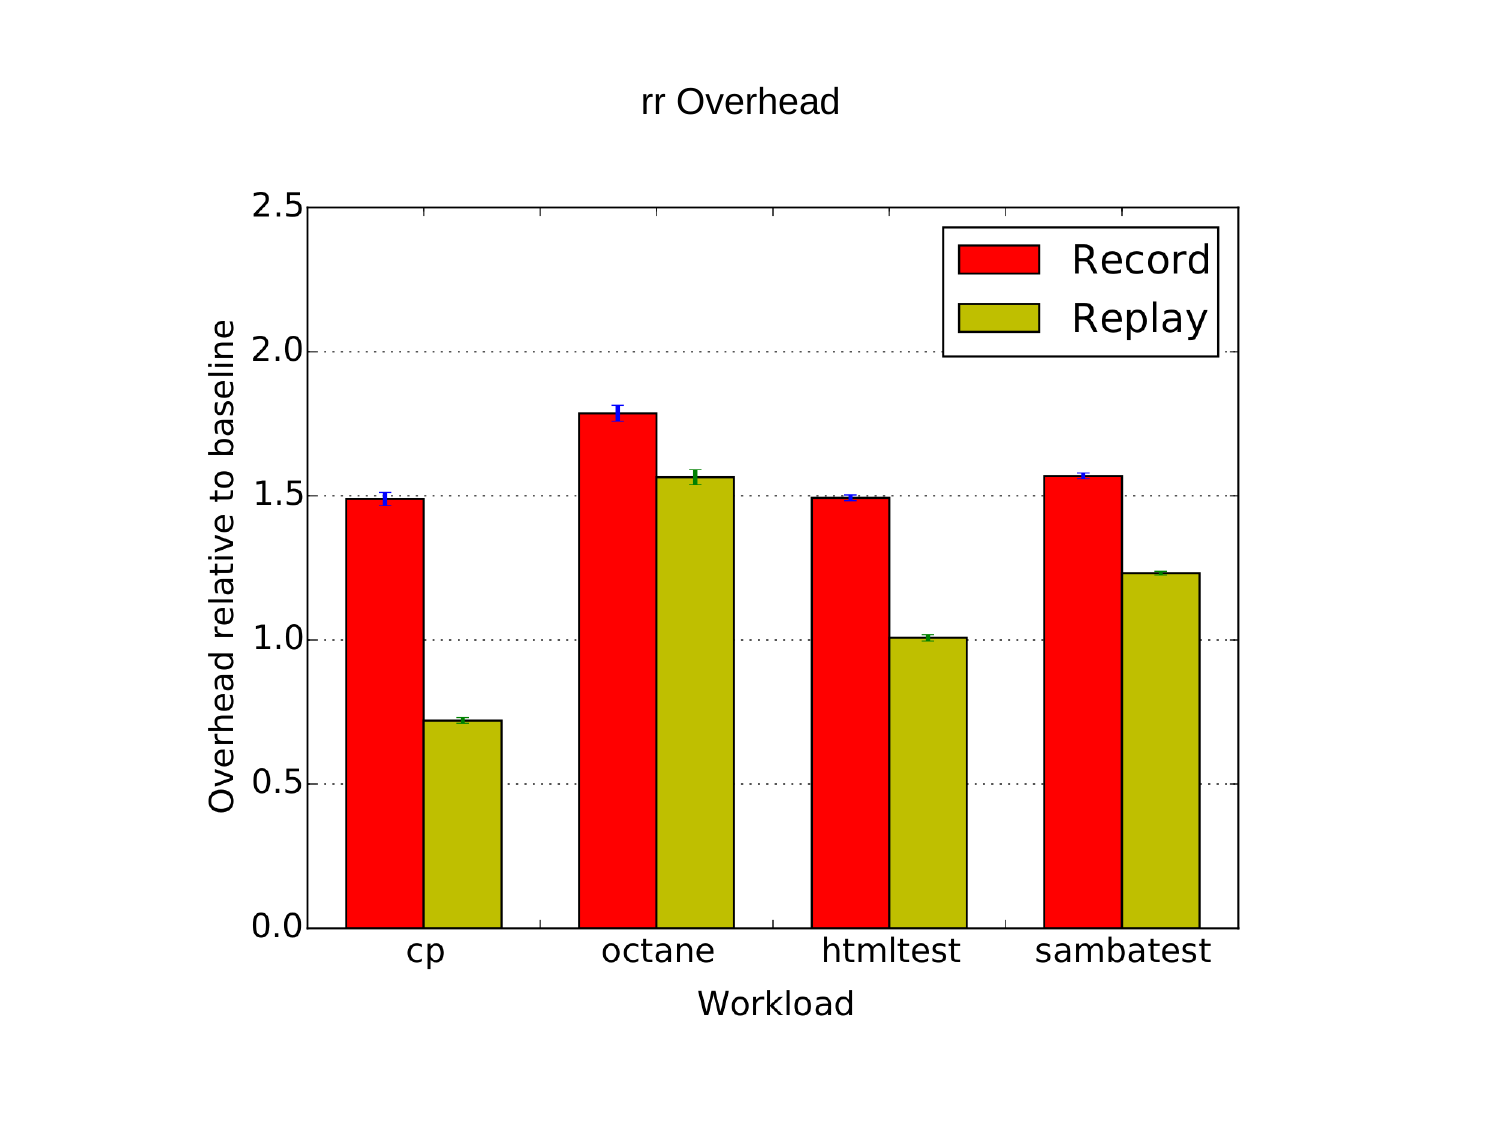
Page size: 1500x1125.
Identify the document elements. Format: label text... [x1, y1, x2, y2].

picture [157, 117, 1358, 1018]
text_box rr Overhead [625, 73, 856, 130]
